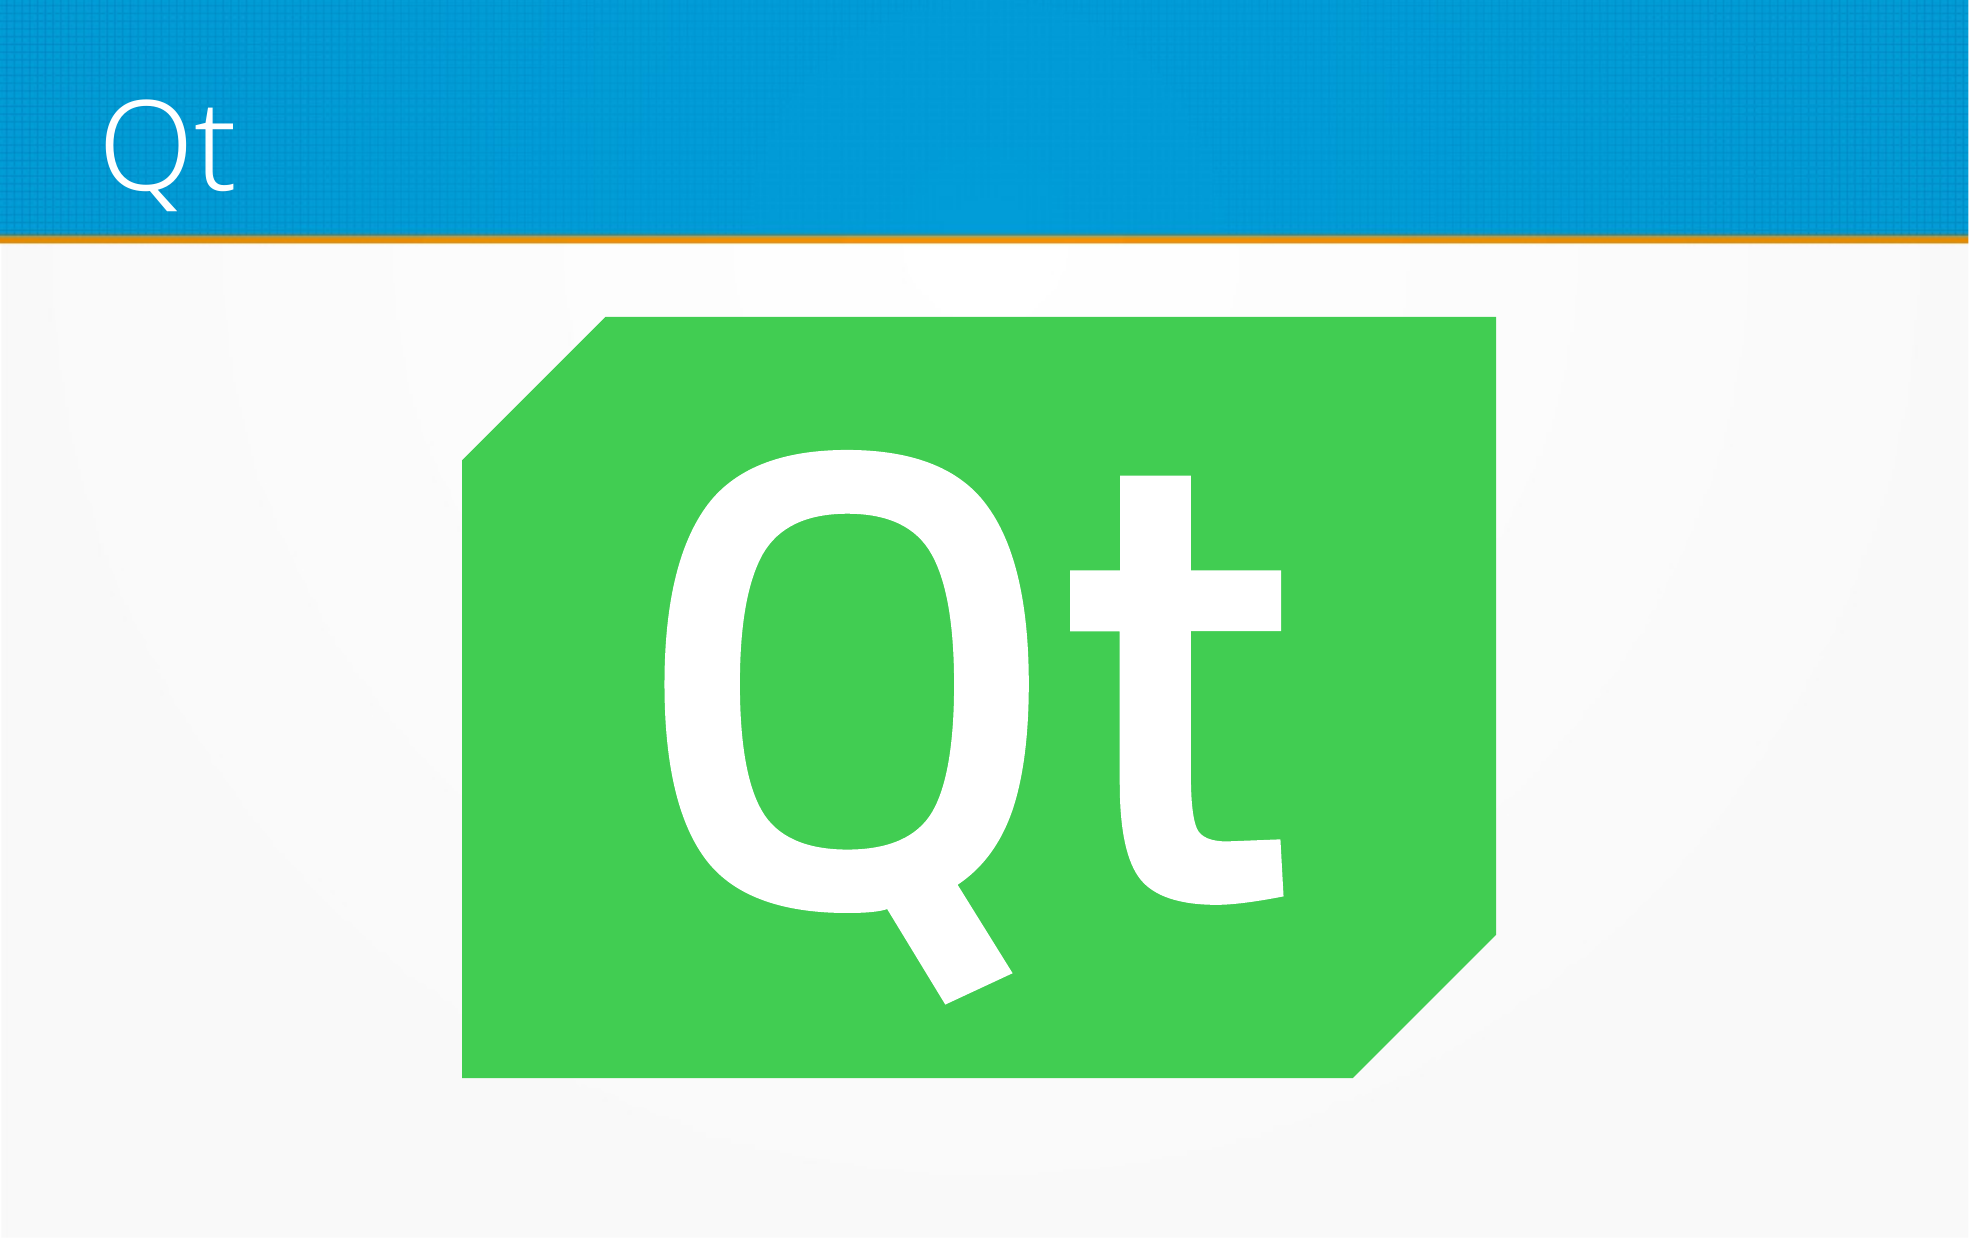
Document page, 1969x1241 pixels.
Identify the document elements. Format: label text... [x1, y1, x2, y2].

title Qt [98, 19, 1870, 227]
picture [0, 233, 1969, 1241]
